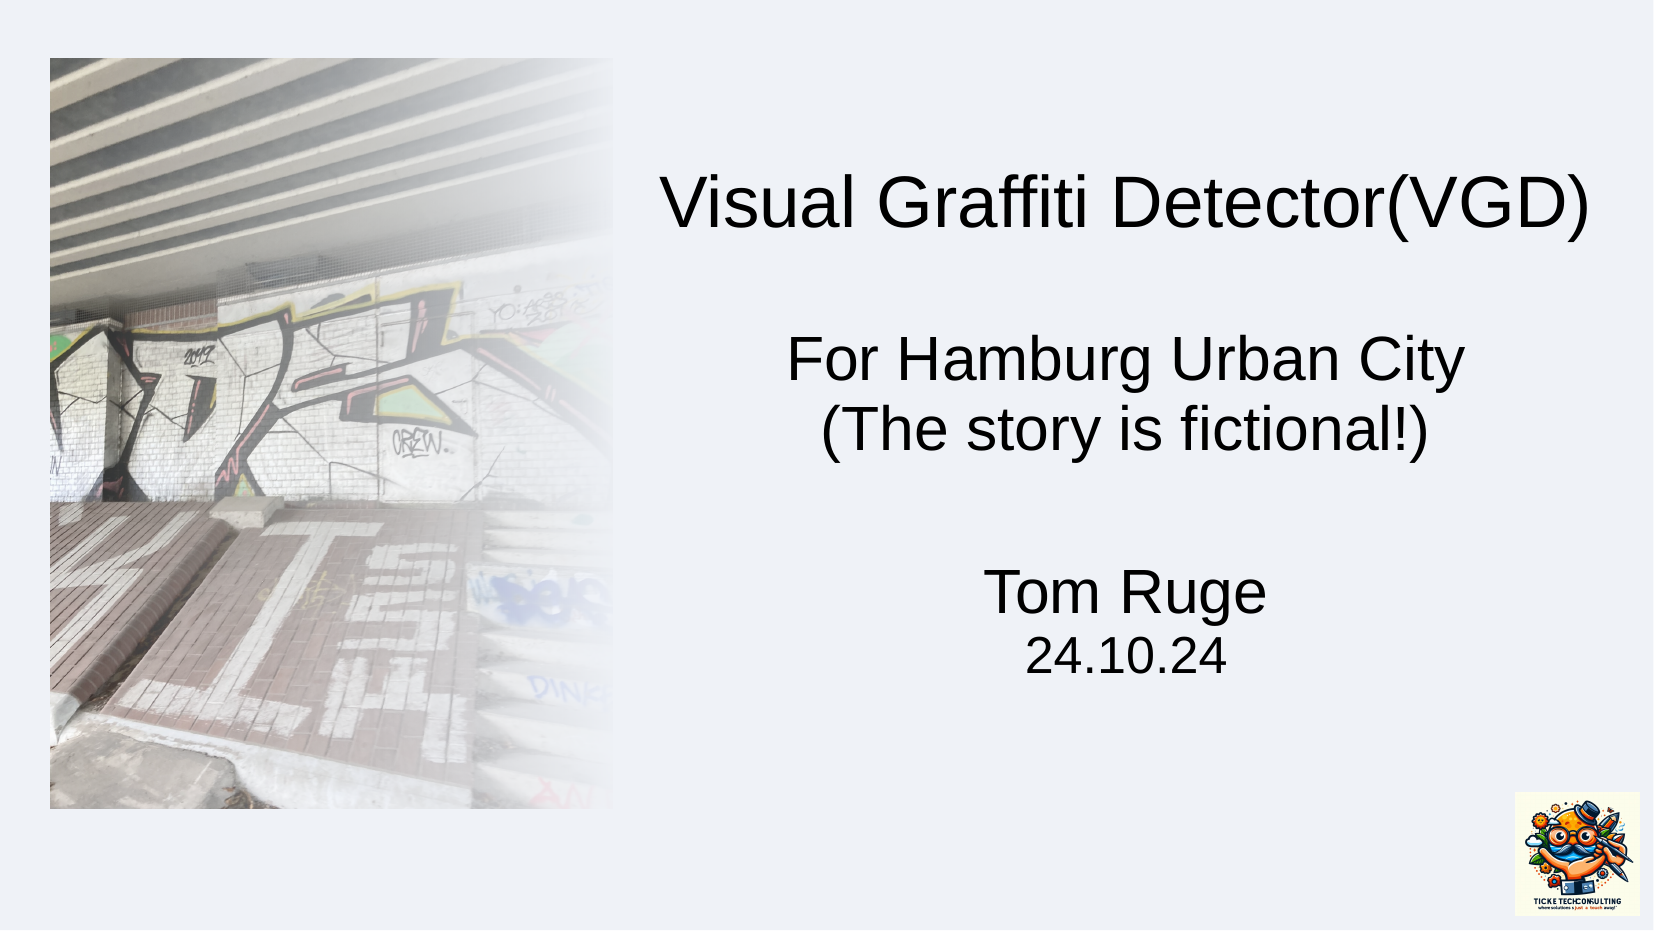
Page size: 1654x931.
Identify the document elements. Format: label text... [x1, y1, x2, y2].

text_box [39, 59, 625, 841]
subtitle Visual Graffiti Detector(VGD) For Hamburg Urban City (The story is fictional!) Tom Ruge 24.10.24 [511, 70, 1654, 869]
picture [1515, 869, 1640, 916]
